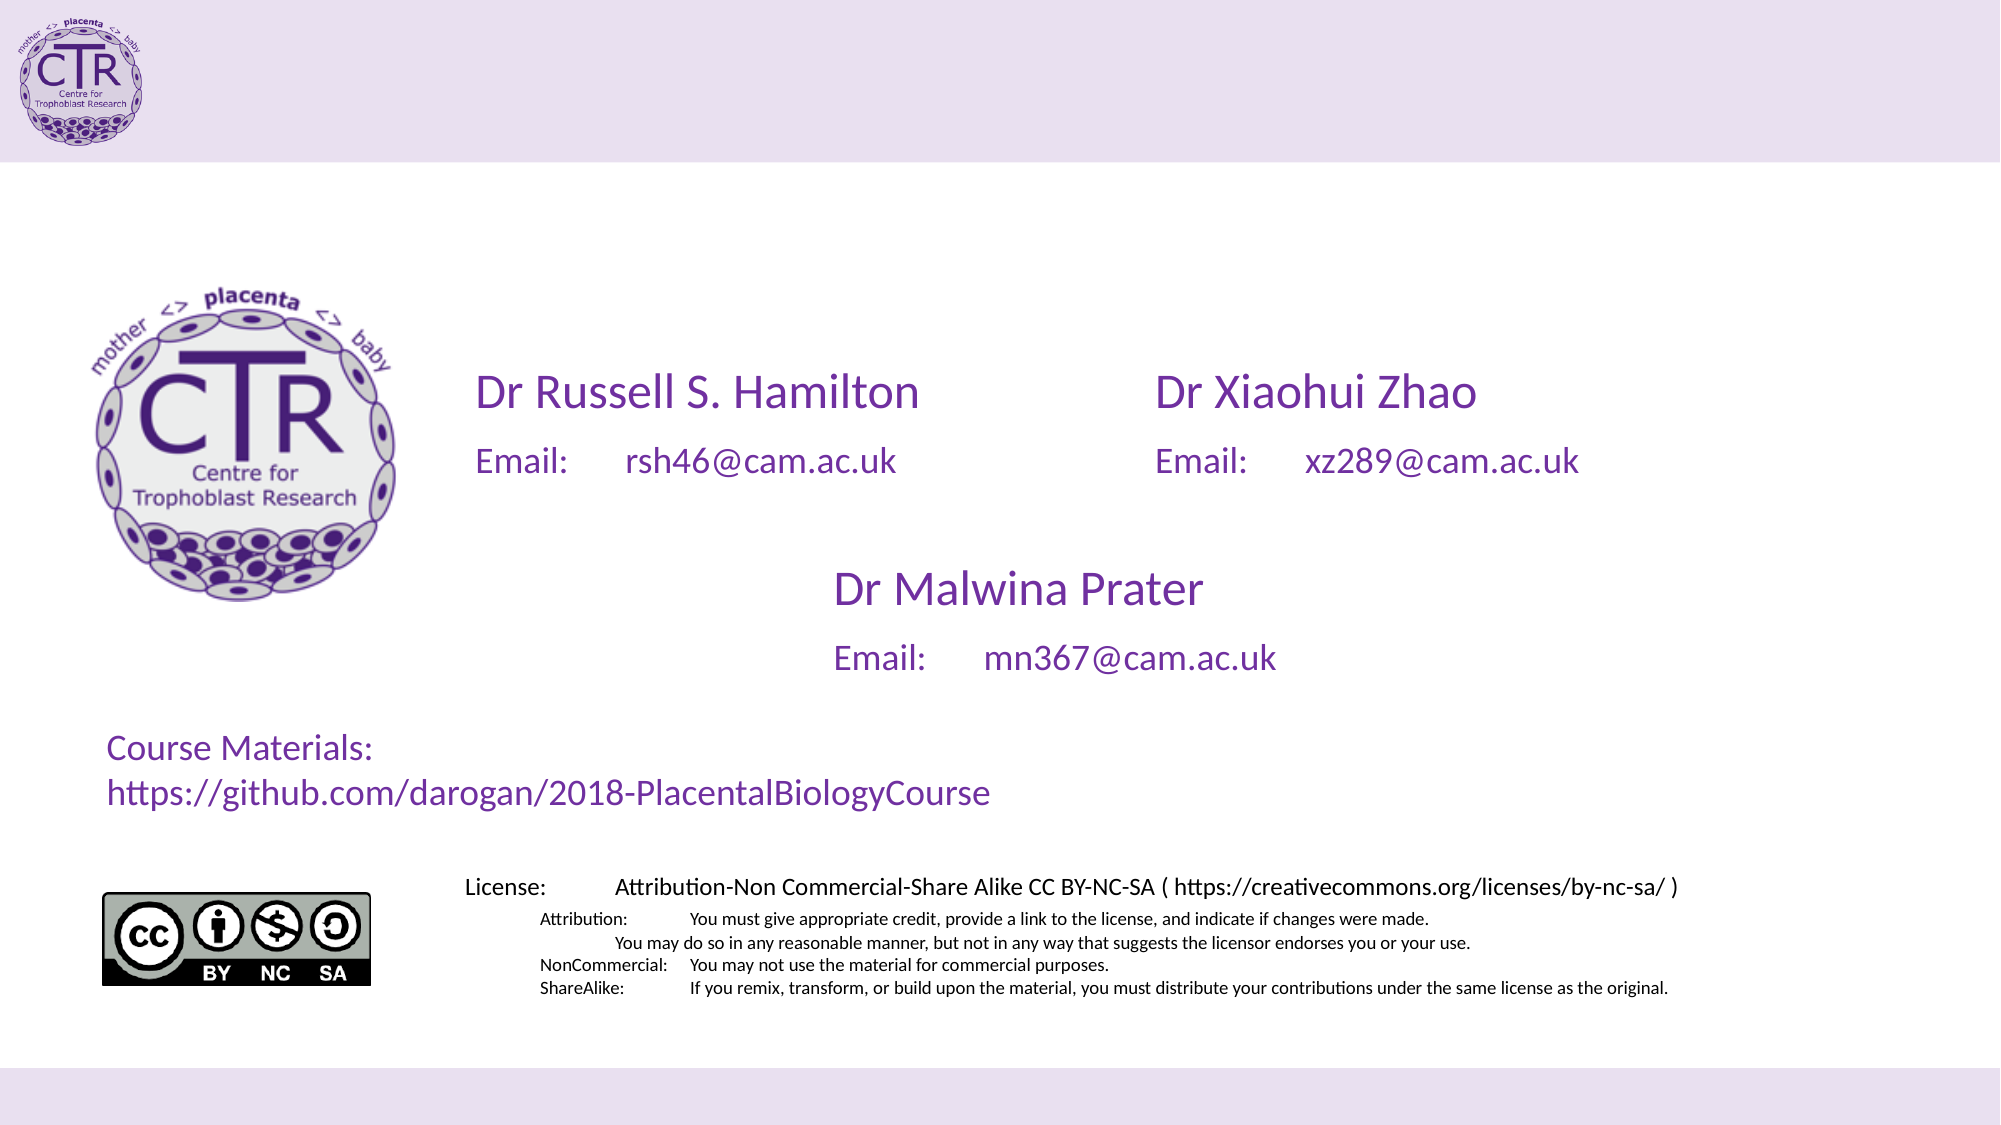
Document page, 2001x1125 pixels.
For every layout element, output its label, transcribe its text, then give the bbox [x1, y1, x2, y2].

text_box Dr Russell S. Hamilton Email: rsh46@cam.ac.uk [460, 350, 940, 490]
text_box Course Materials: https://github.com/darogan/2018-PlacentalBiologyCourse [91, 715, 1018, 822]
text_box Dr Malwina Prater Email: mn367@cam.ac.uk [818, 547, 1297, 687]
picture [78, 284, 406, 602]
text_box License: Attribution-Non Commercial-Share Alike CC BY-NC-SA ( https://creativecommons.org/licenses/by-nc-sa/ ) Attribution: You must give appropriate credit, provide a link to the license, and indicate if changes were made. You may do so in any reasonable manner, but not in any way that suggests the licensor endorses you or your use. NonCommercial: You may not use the material for commercial purposes. ShareAlike: If you remix, transform, or build upon the material, you must distribute your contributions under the same license as the original. [450, 863, 1956, 1008]
text_box Dr Xiaohui Zhao Email: xz289@cam.ac.uk [1140, 350, 1599, 490]
picture [102, 892, 371, 986]
text_box [0, 1068, 2000, 1125]
text_box [0, 0, 2000, 162]
